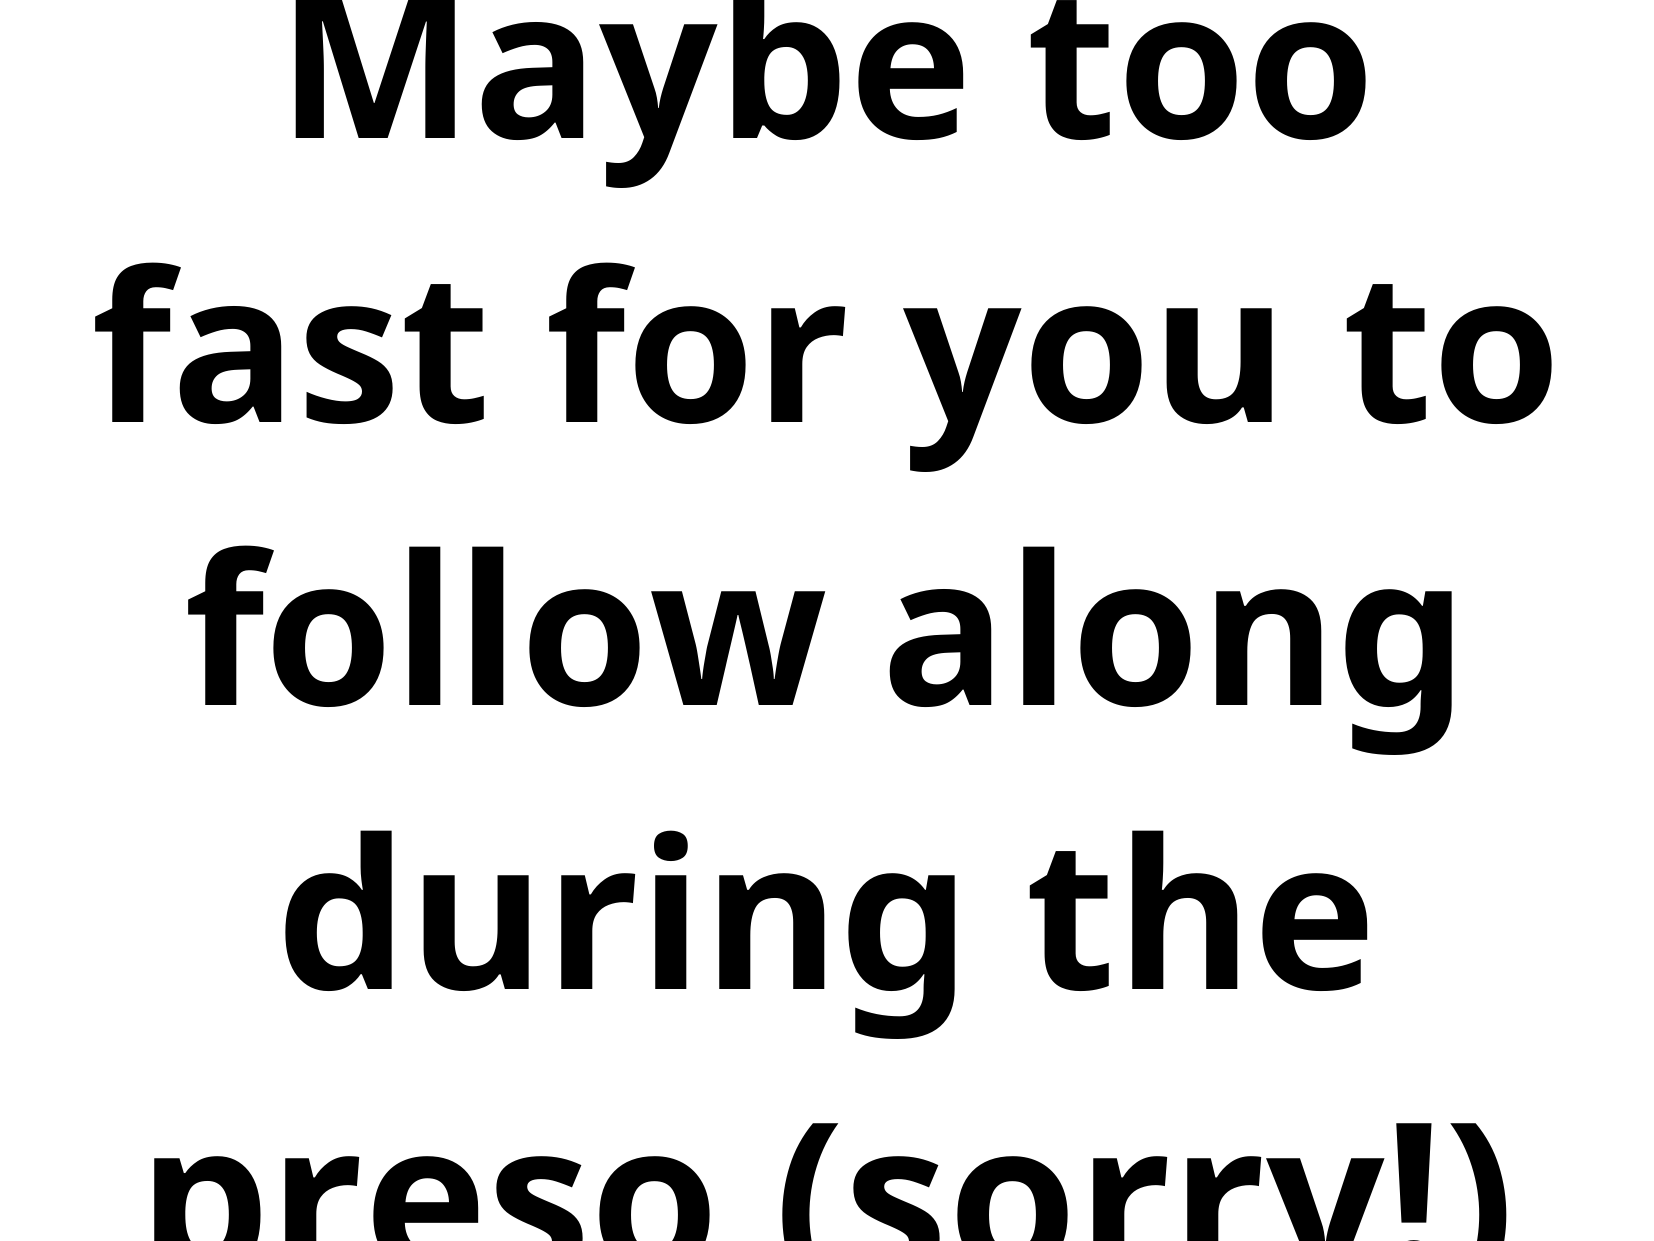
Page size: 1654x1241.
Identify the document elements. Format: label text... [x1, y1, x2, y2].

title Maybe too fast for you to follow along during the preso (sorry!) [82, 49, 1571, 1201]
